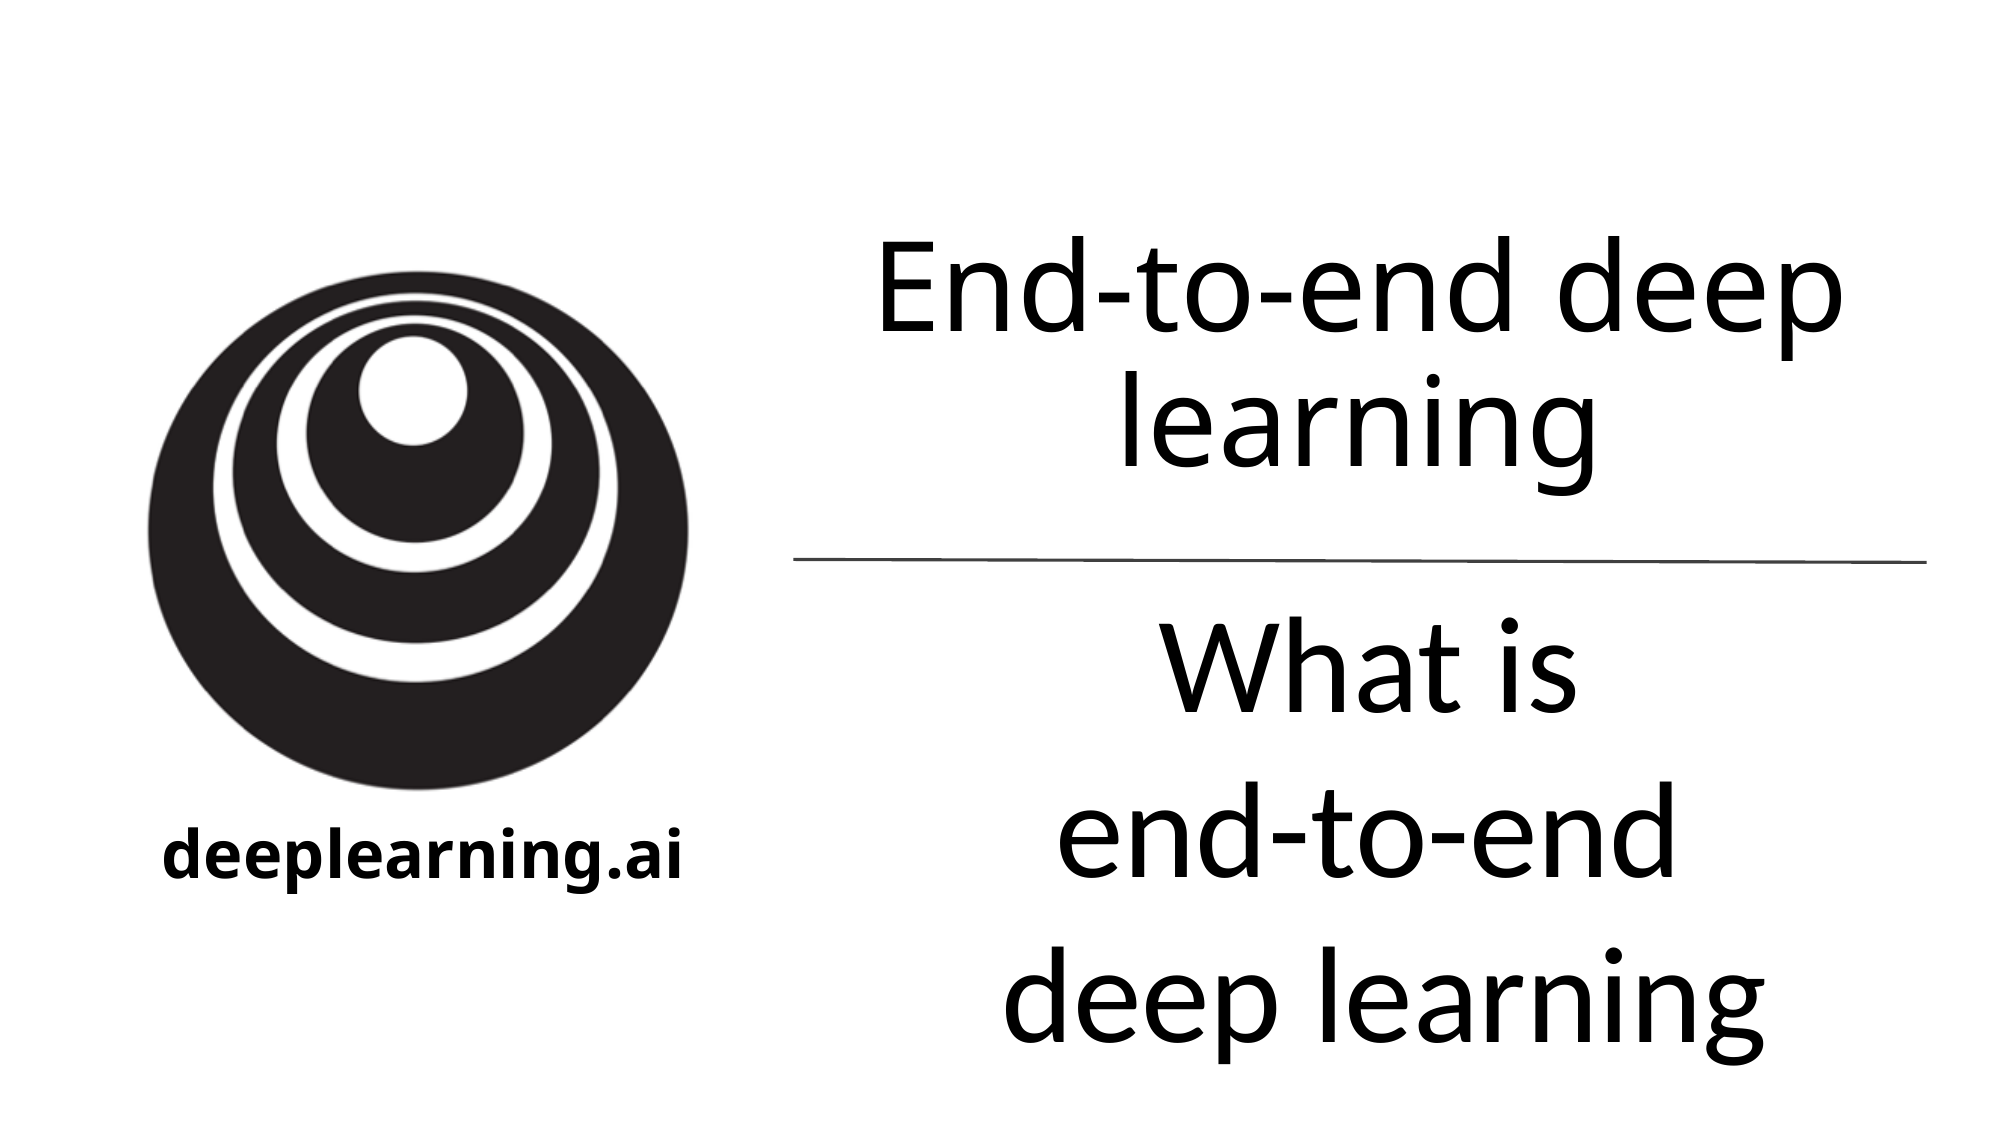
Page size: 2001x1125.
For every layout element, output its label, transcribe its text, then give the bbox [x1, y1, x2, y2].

text_box [179, 194, 669, 702]
text_box What is end-to-end deep learning [843, 567, 1927, 1083]
picture [108, 234, 739, 768]
text_box End-to-end deep learning [765, 201, 1955, 502]
text_box deeplearning.ai [56, 768, 790, 901]
